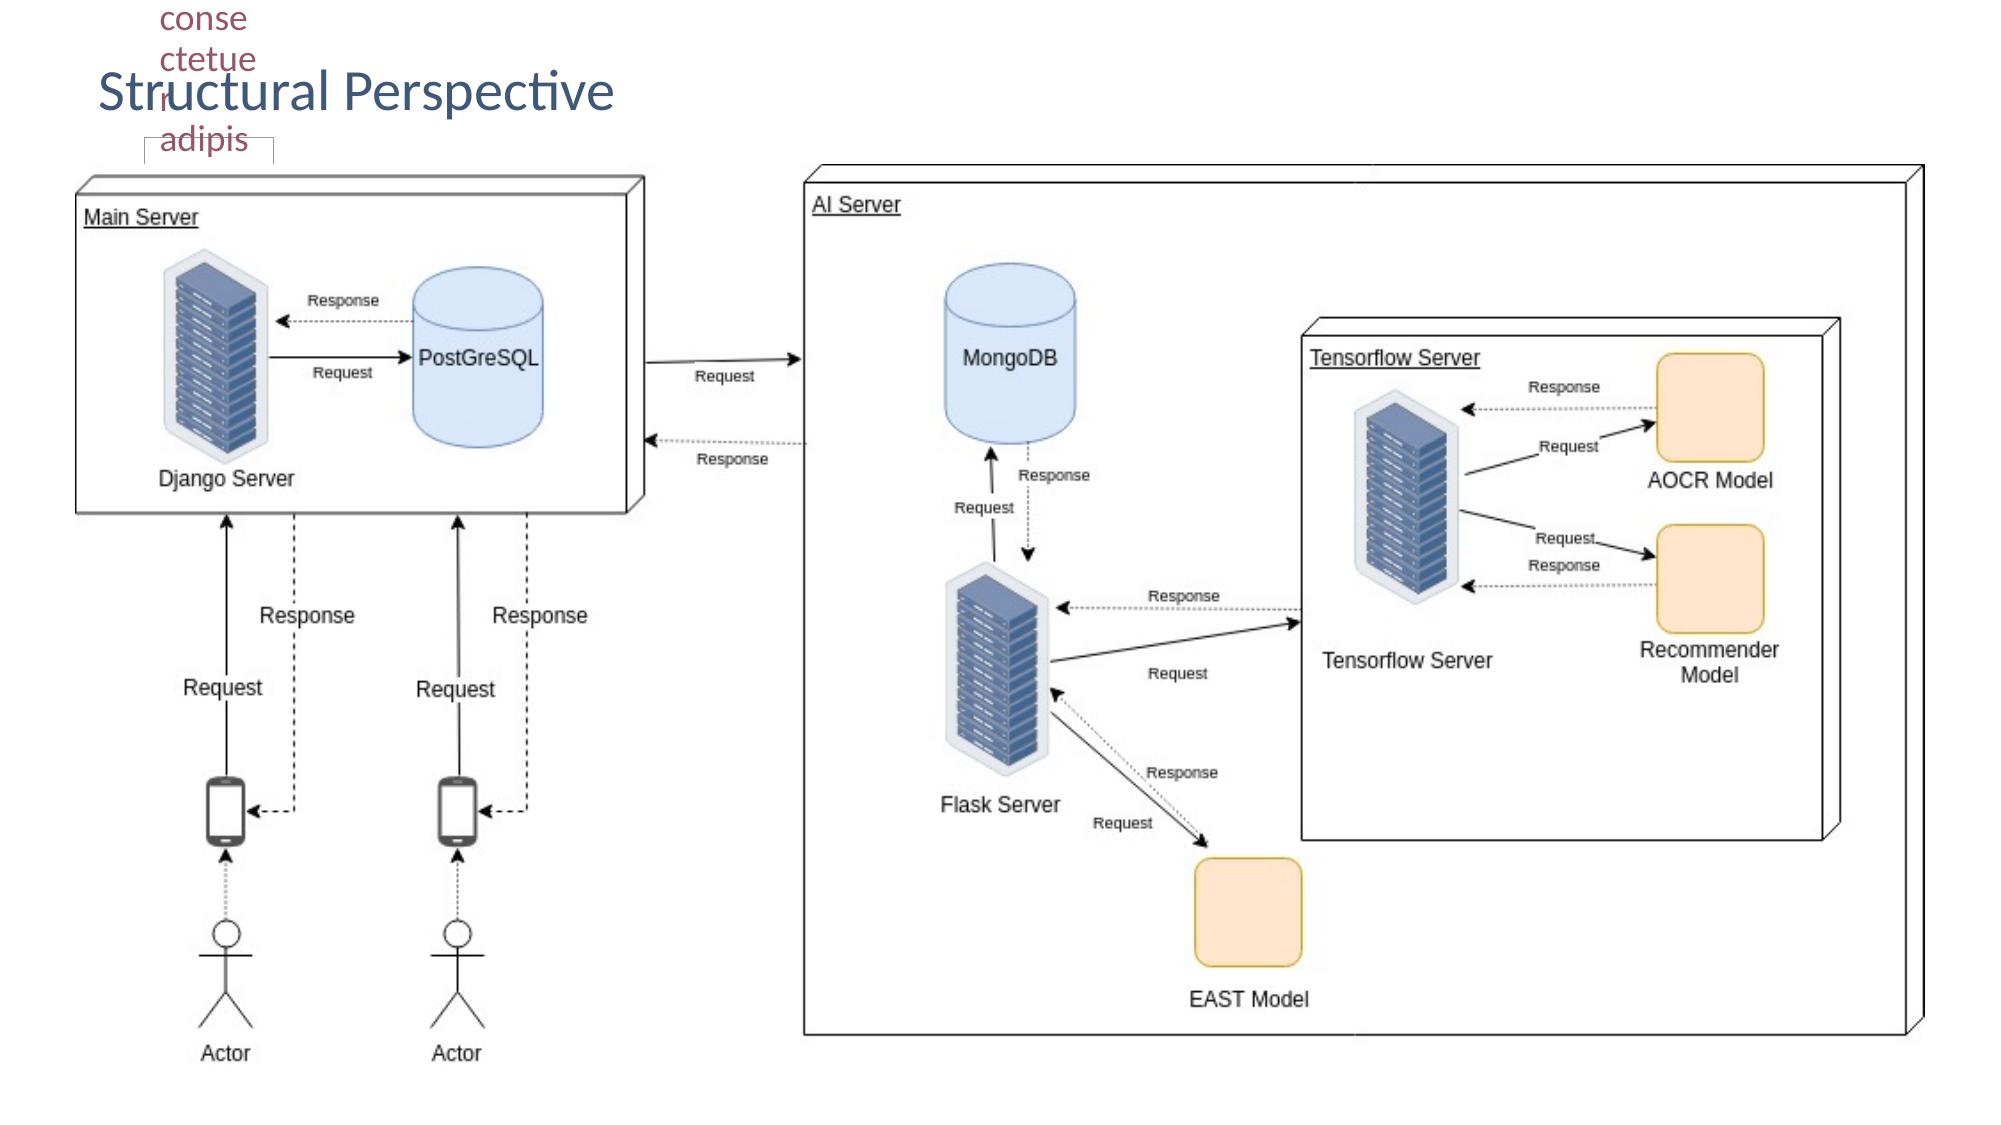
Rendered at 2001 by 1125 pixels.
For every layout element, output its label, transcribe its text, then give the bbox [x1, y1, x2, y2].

picture [75, 164, 1925, 1065]
title Structural Perspective [75, 45, 1640, 139]
list Lorem ipsum dolor sit amet, consectetuer adipiscing elit. Maecenas porttitor congue massa. [144, 139, 274, 164]
